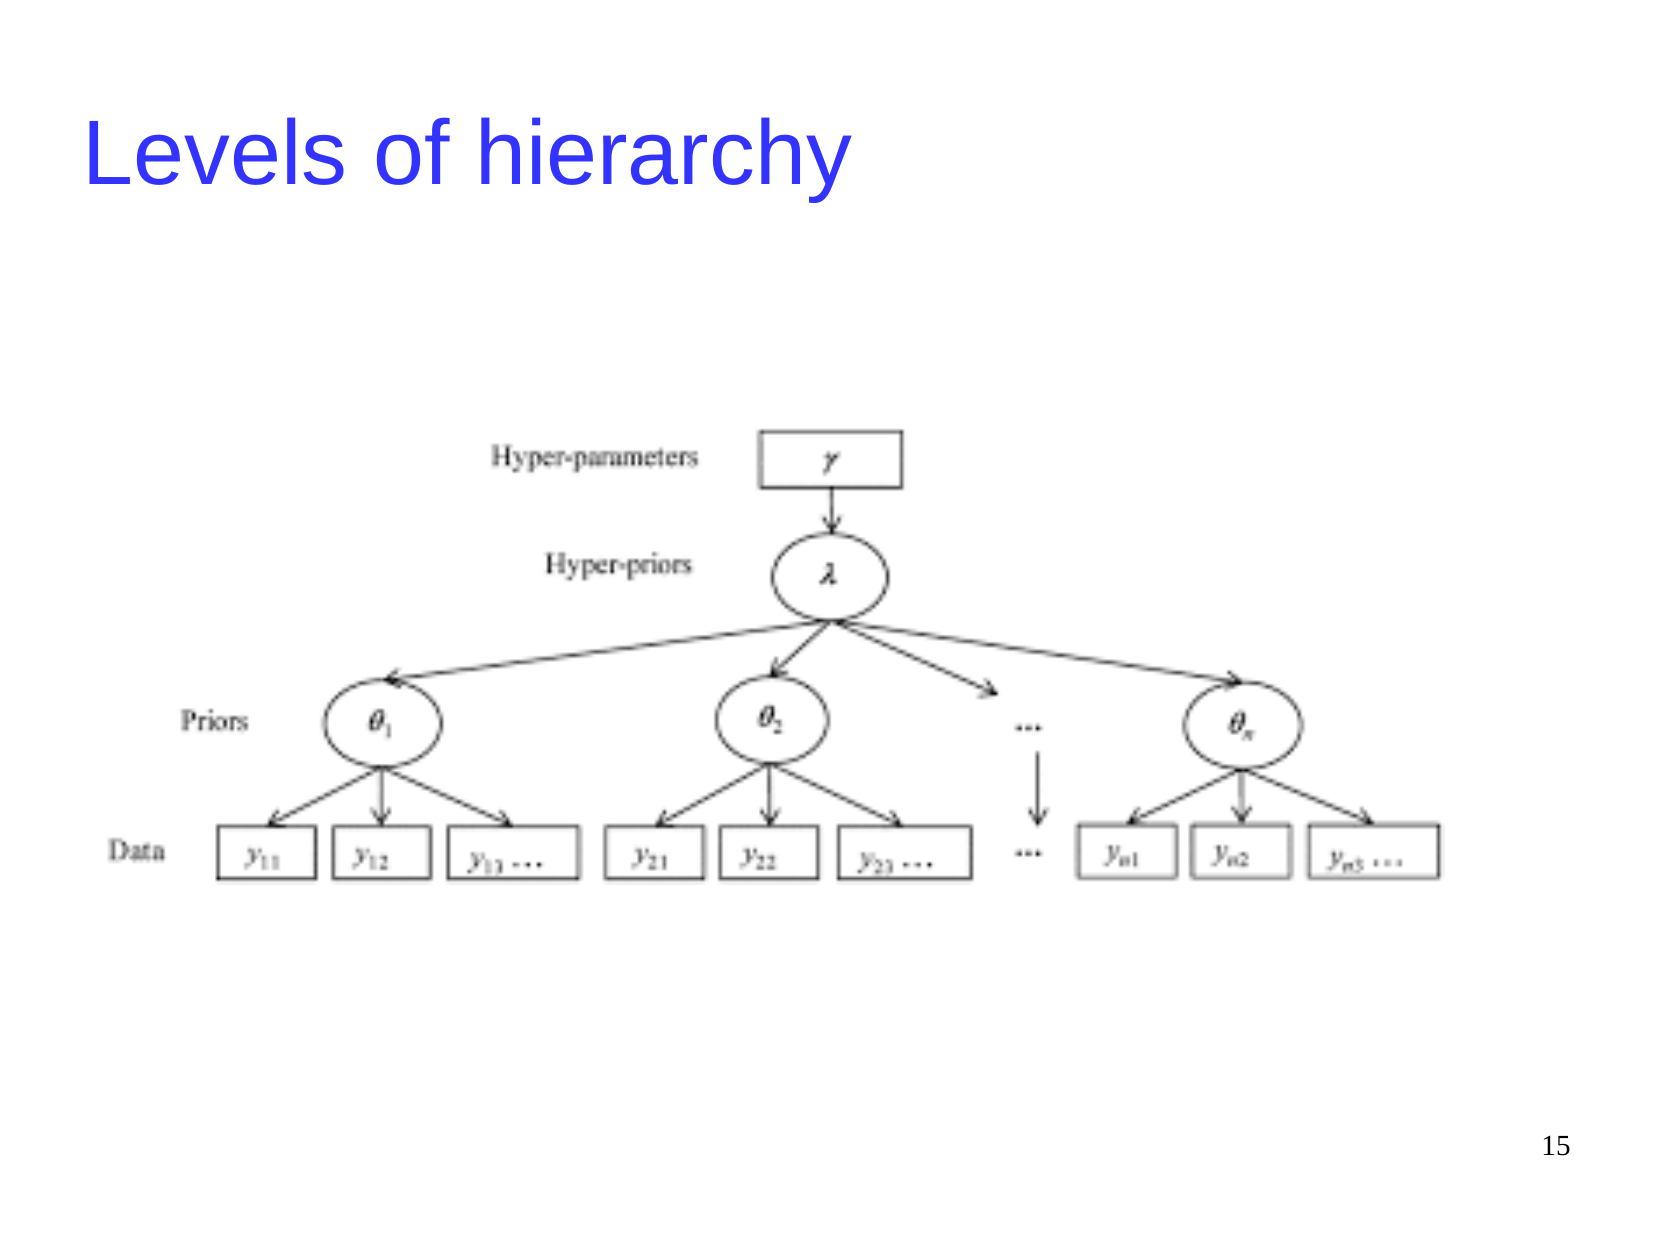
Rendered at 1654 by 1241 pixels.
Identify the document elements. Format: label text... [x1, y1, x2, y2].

picture [106, 428, 1445, 886]
title Levels of hierarchy [82, 49, 1571, 257]
